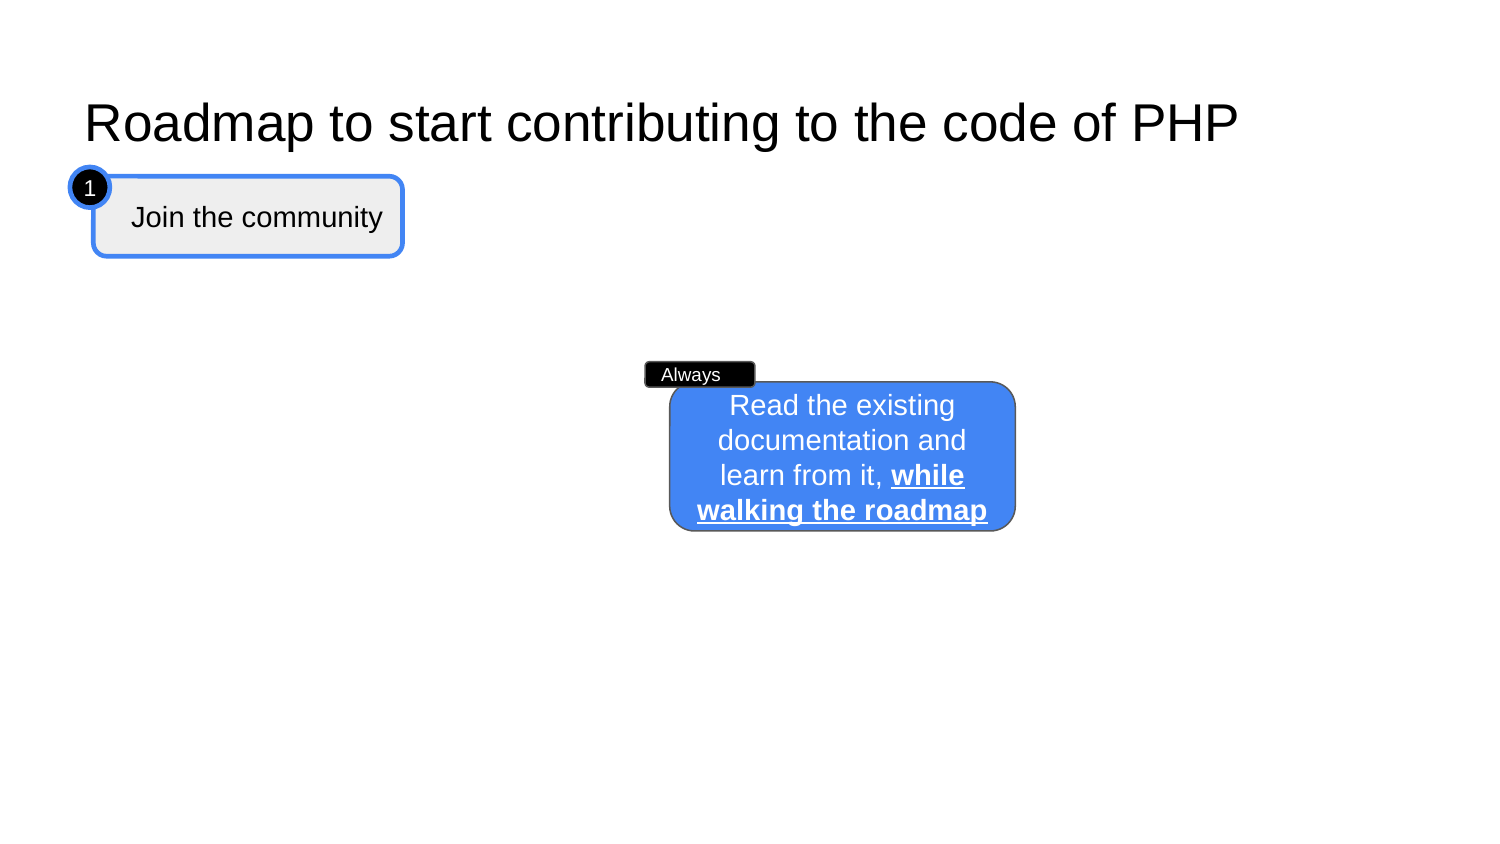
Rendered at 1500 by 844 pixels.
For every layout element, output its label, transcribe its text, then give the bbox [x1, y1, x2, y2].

title Roadmap to start contributing to the code of PHP [69, 72, 1468, 167]
text_box Join the community [93, 176, 403, 257]
text_box Always [645, 361, 755, 388]
text_box 1 [69, 166, 110, 208]
text_box Read the existing documentation and learn from it, while walking the roadmap [669, 381, 1016, 531]
